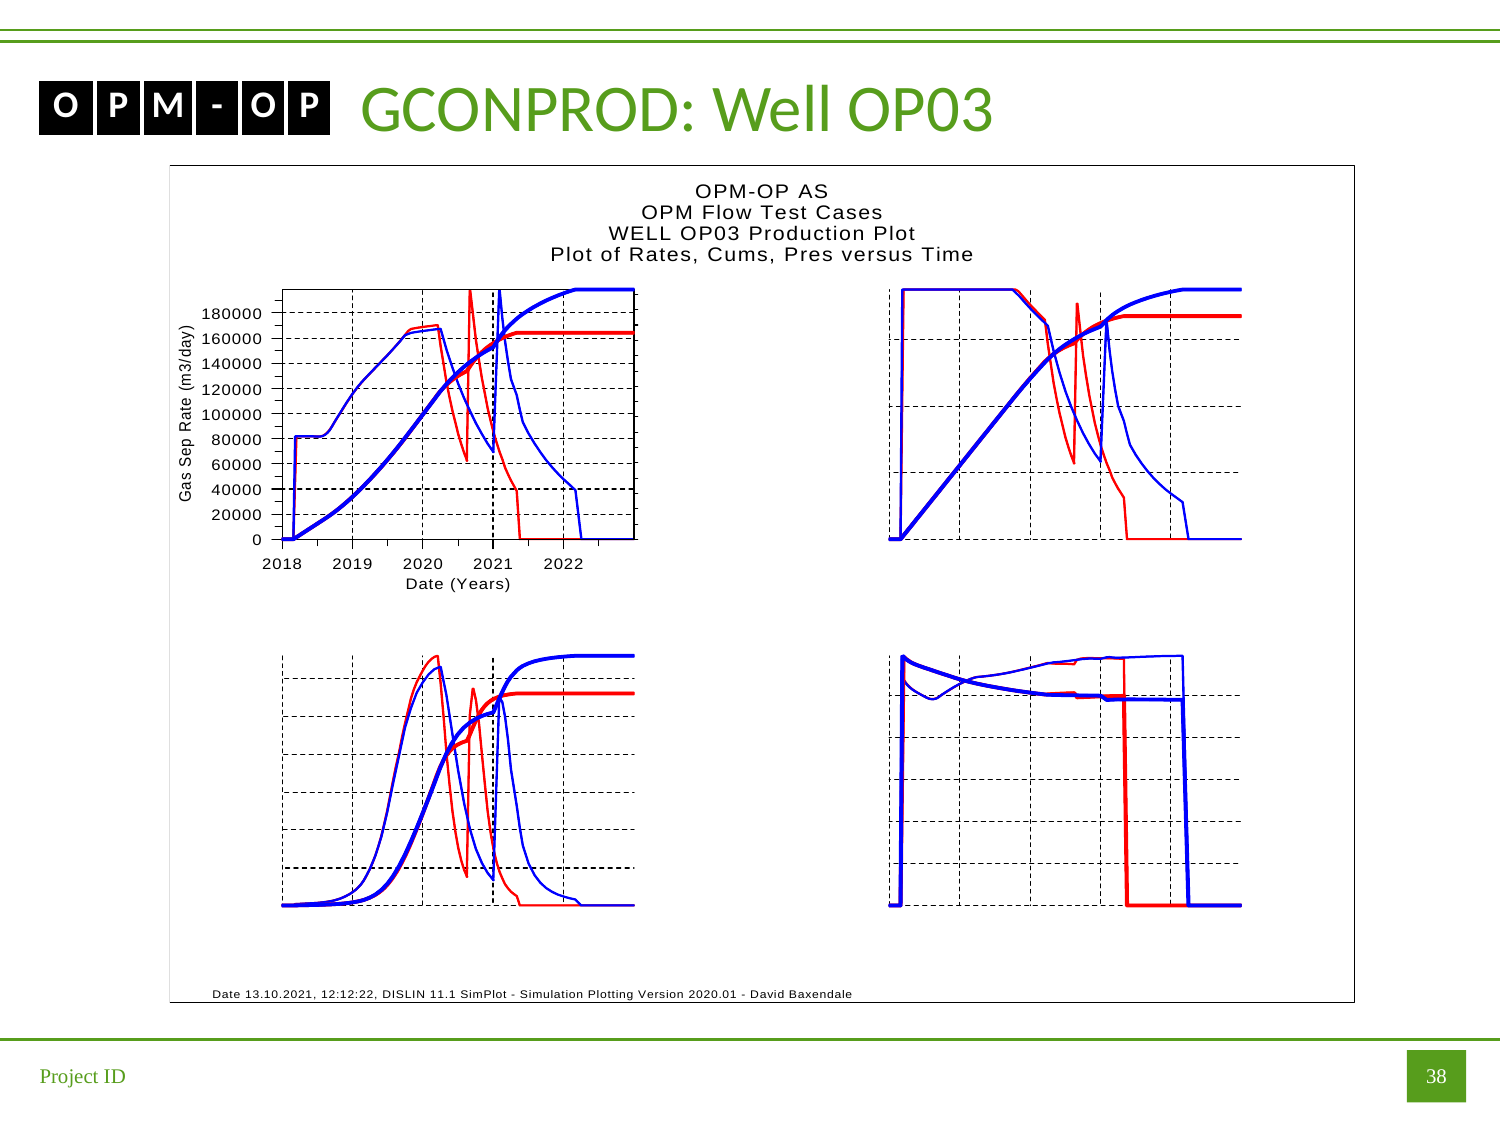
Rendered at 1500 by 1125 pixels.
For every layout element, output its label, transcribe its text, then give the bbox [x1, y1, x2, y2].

picture [169, 165, 1356, 1004]
title GCONPROD: Well OP03 [360, 77, 1425, 153]
